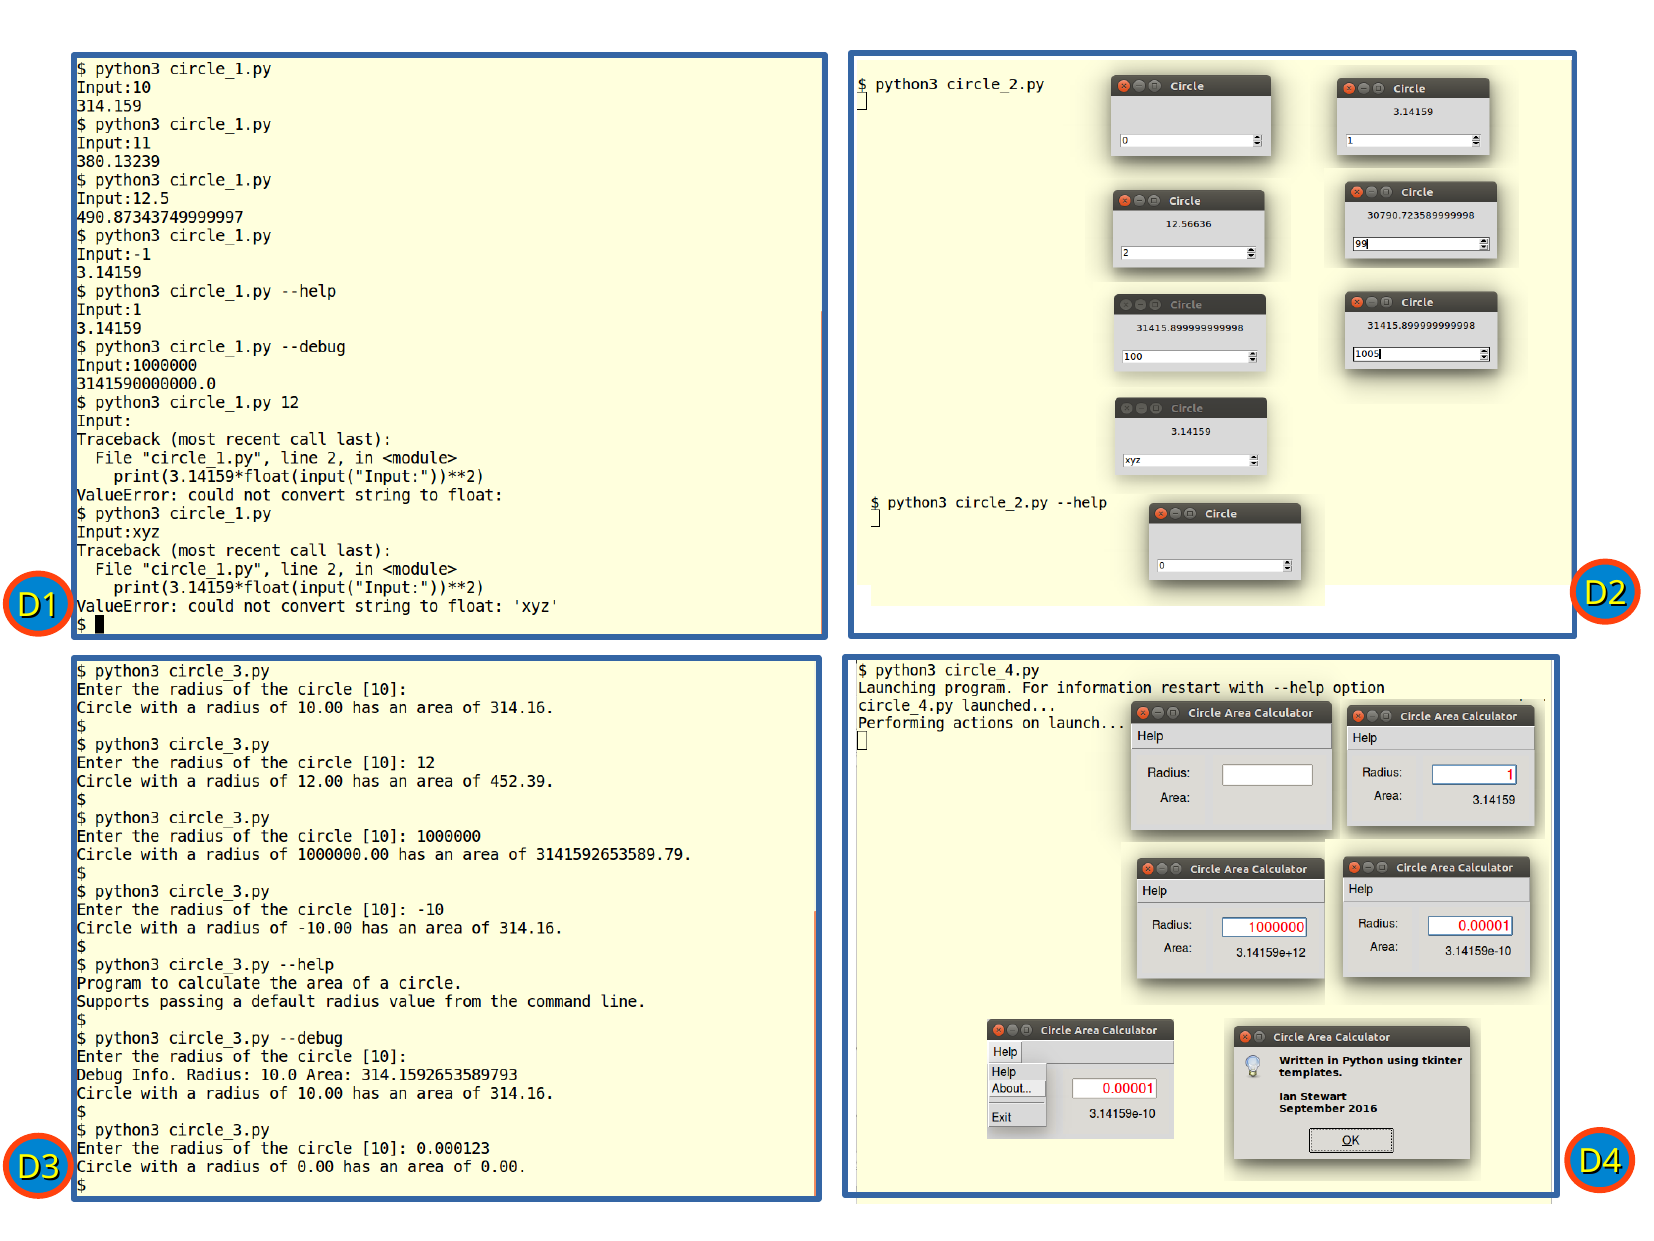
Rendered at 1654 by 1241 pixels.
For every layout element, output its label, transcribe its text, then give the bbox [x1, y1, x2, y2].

text_box D2 [1572, 561, 1638, 622]
picture [856, 1198, 1552, 1204]
picture [76, 58, 823, 634]
picture [856, 660, 1552, 1192]
text_box D1 [5, 573, 71, 634]
text_box D4 [1567, 1130, 1633, 1191]
picture [857, 60, 1572, 606]
text_box D3 [5, 1135, 71, 1196]
picture [76, 661, 816, 1196]
